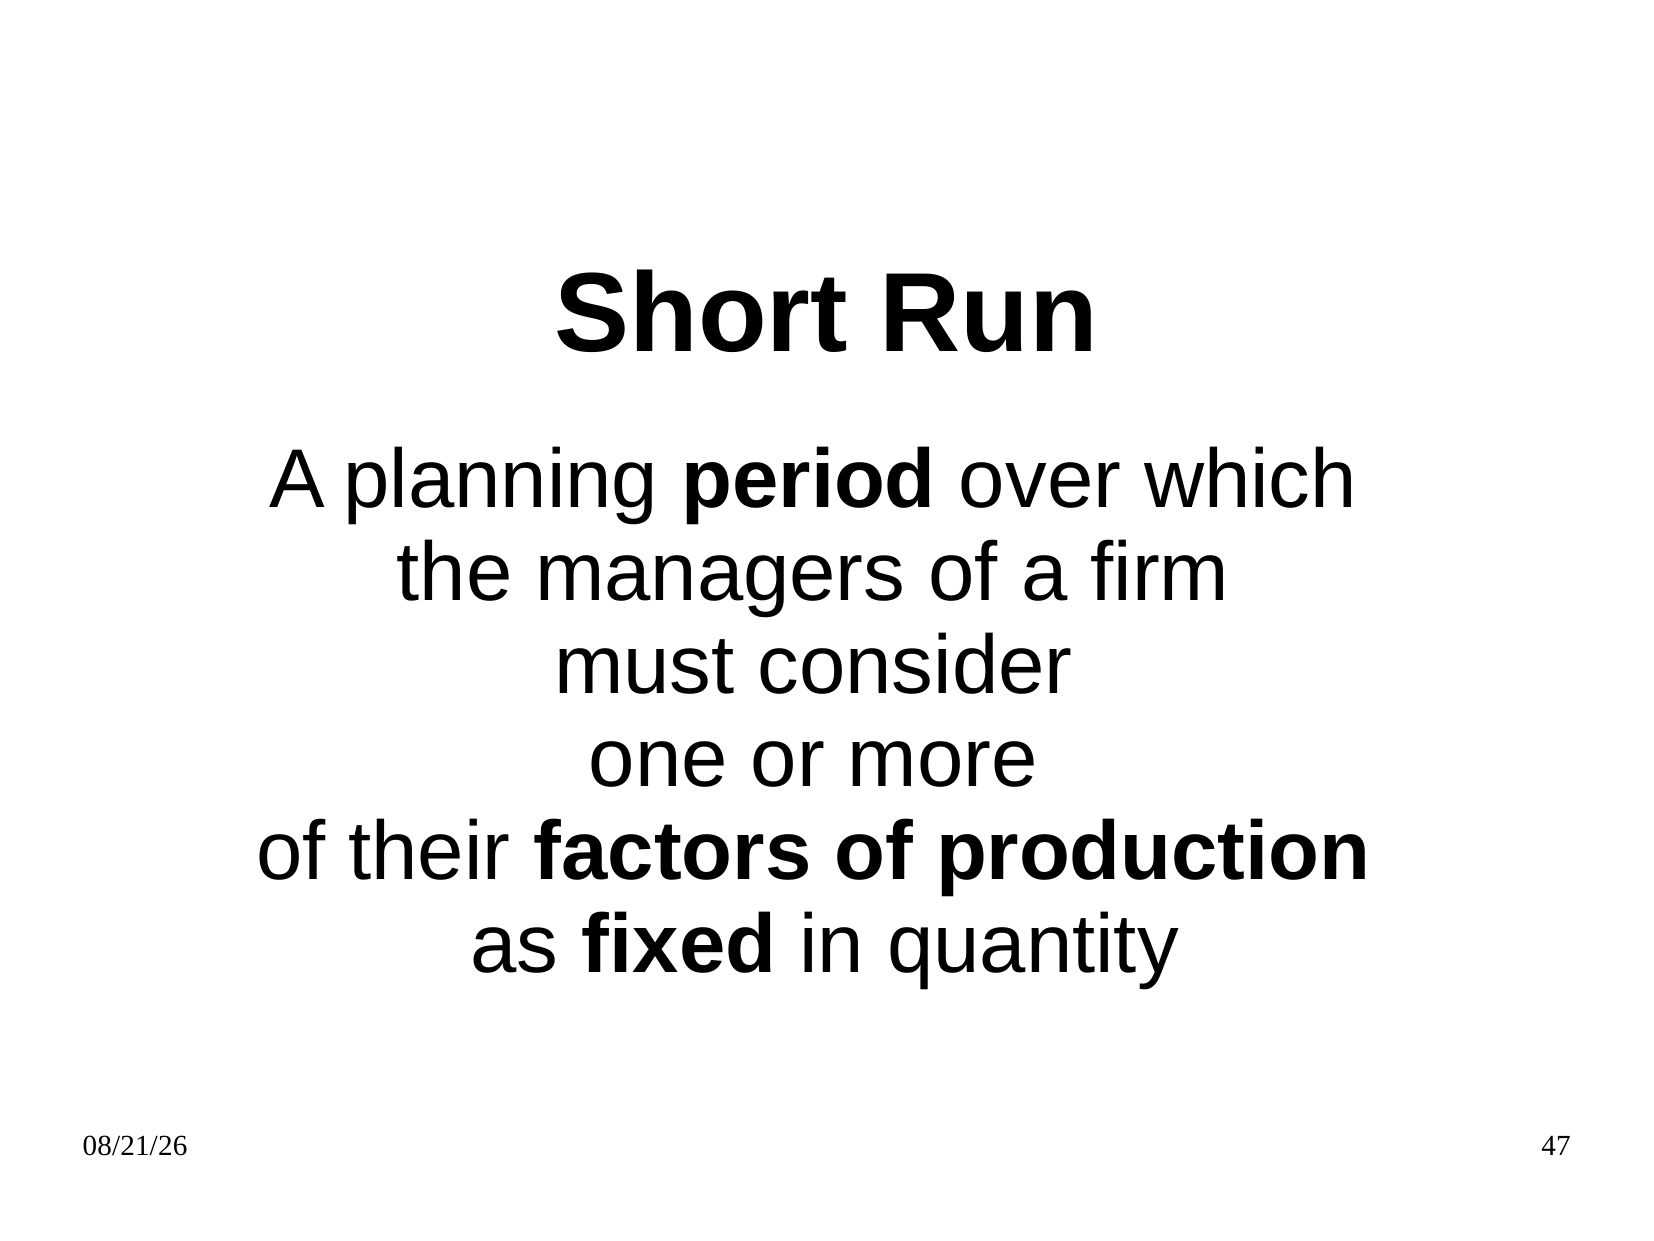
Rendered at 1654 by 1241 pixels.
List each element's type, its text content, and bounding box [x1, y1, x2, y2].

title Short Run [82, 208, 1571, 416]
subtitle A planning period over which the managers of a firm must consider one or more of their factors of production as fixed in quantity [80, 432, 1570, 991]
